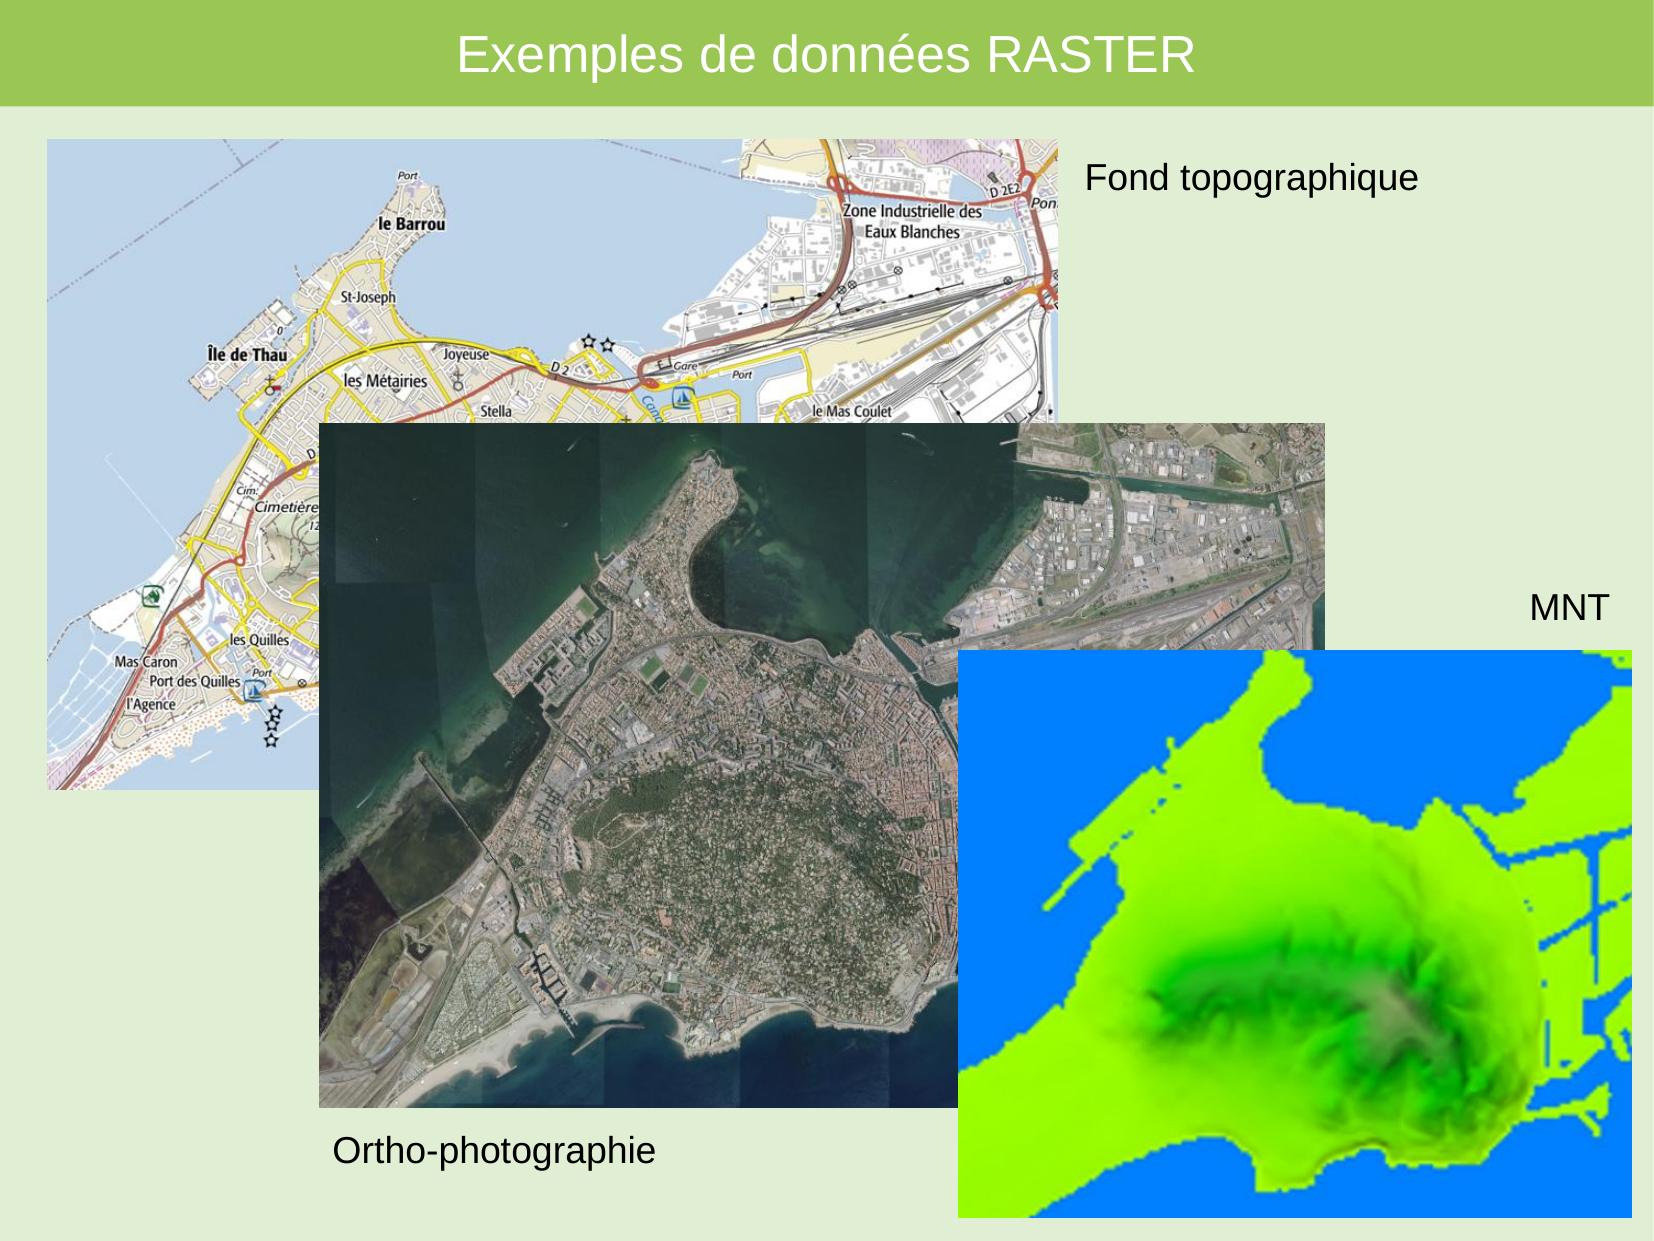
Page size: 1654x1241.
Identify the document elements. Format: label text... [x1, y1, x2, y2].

text_box MNT [1492, 578, 1626, 636]
text_box Ortho-photographie [317, 1122, 839, 1179]
title Exemples de données RASTER [82, 19, 1571, 89]
picture [47, 139, 1632, 1218]
text_box Fond topographique [1069, 149, 1591, 206]
